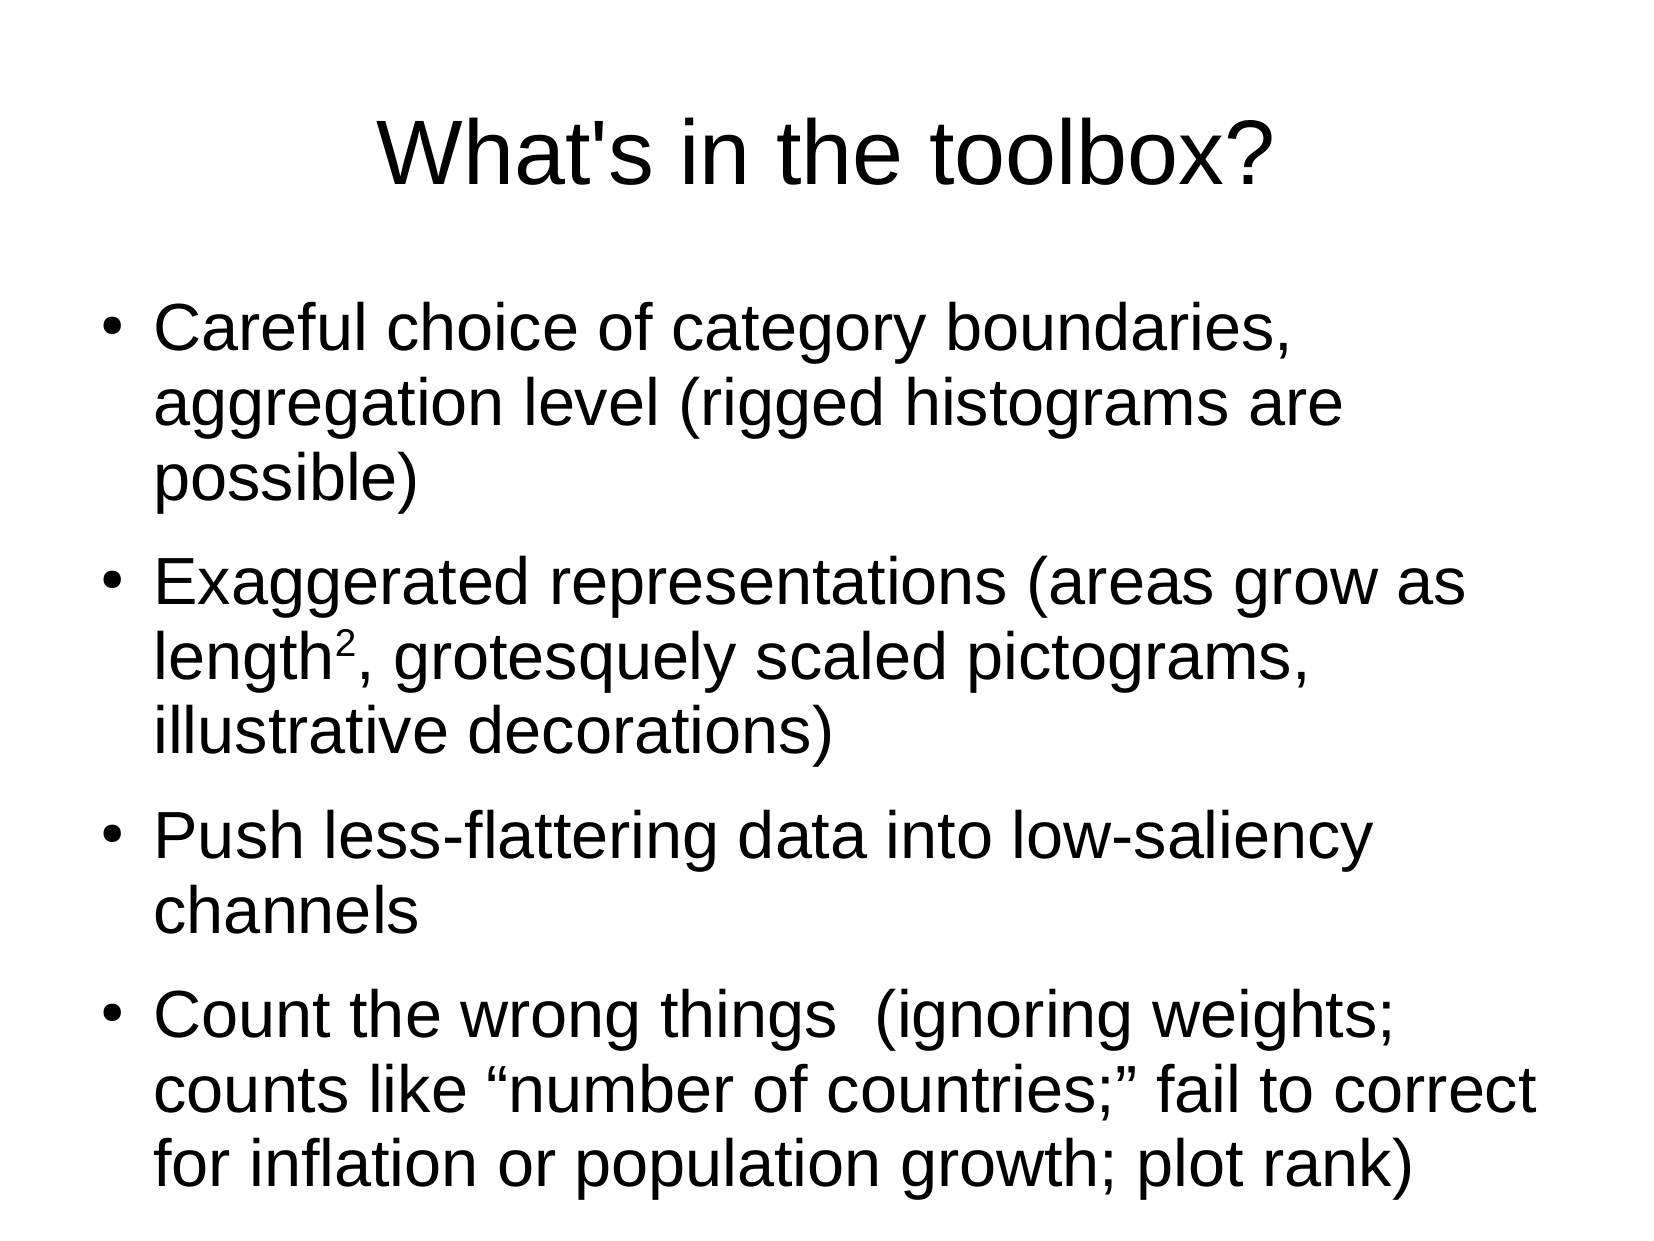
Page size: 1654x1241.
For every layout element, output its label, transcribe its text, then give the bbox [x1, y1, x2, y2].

list Careful choice of category boundaries, aggregation level (rigged histograms are possible) Exaggerated representations (areas grow as length2, grotesquely scaled pictograms, illustrative decorations) Push less-flattering data into low-saliency channels Count the wrong things (ignoring weights; counts like “number of countries;” fail to correct for inflation or population growth; plot rank) [82, 290, 1571, 1202]
title What's in the toolbox? [82, 49, 1571, 257]
